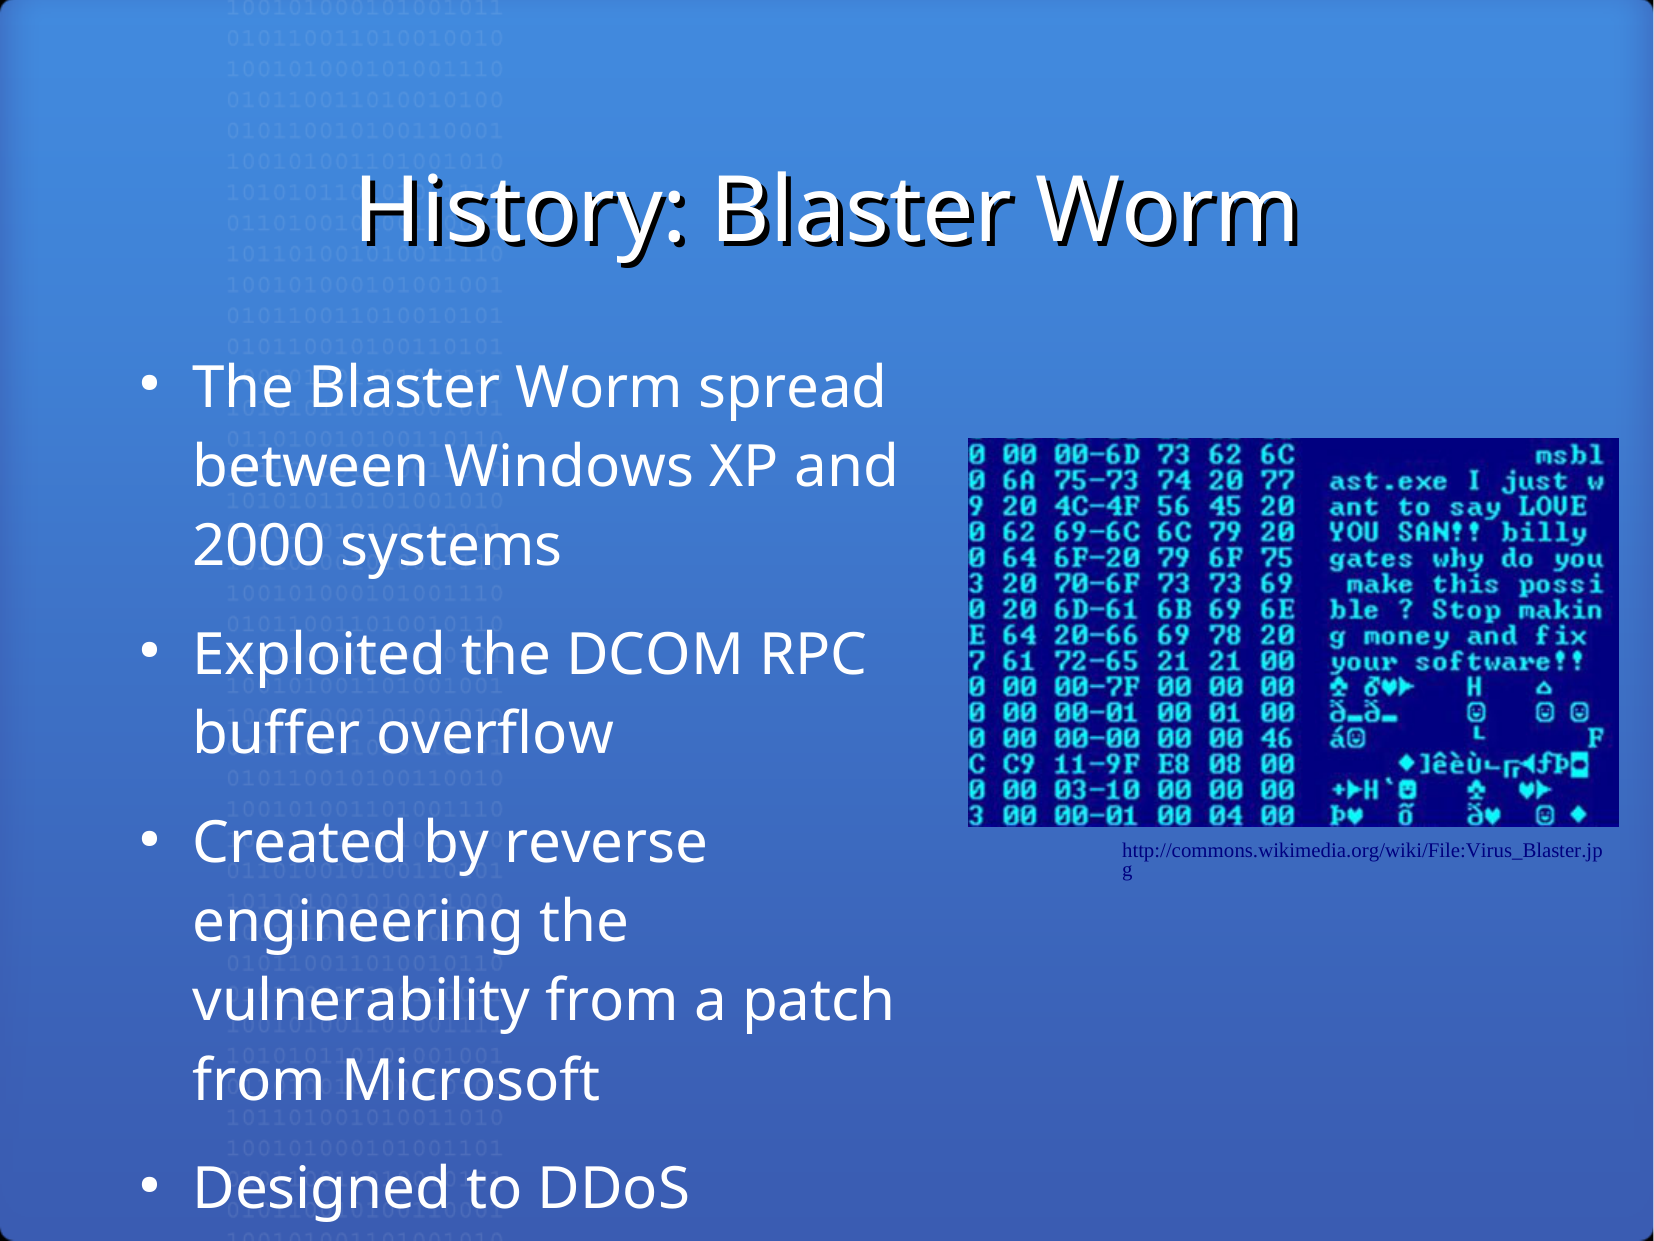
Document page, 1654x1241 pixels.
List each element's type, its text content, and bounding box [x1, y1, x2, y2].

picture [0, 0, 1654, 1241]
list The Blaster Worm spread between Windows XP and 2000 systems Exploited the DCOM RPC buffer overflow Created by reverse engineering the vulnerability from a patch from Microsoft Designed to DDoS windowsupdate.com within a particular date range [121, 344, 969, 1179]
text_box http://commons.wikimedia.org/wiki/File:Virus_Blaster.jpg [1122, 839, 1610, 863]
title History: Blaster Worm [121, 102, 1534, 310]
